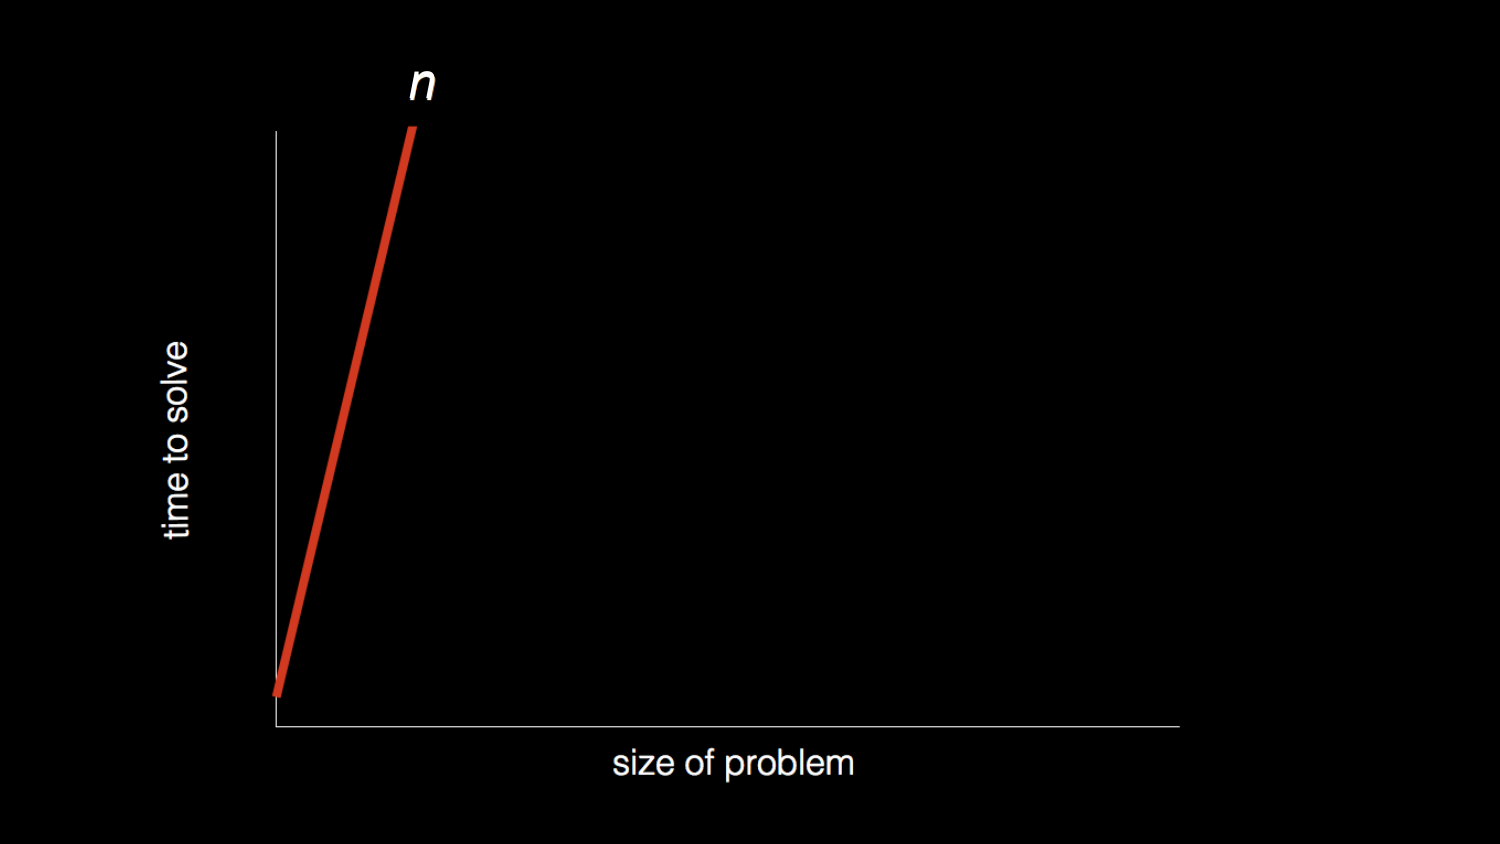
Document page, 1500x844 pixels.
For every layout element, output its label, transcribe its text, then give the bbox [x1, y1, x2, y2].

text_box n [393, 33, 502, 123]
picture [24, 24, 1437, 819]
